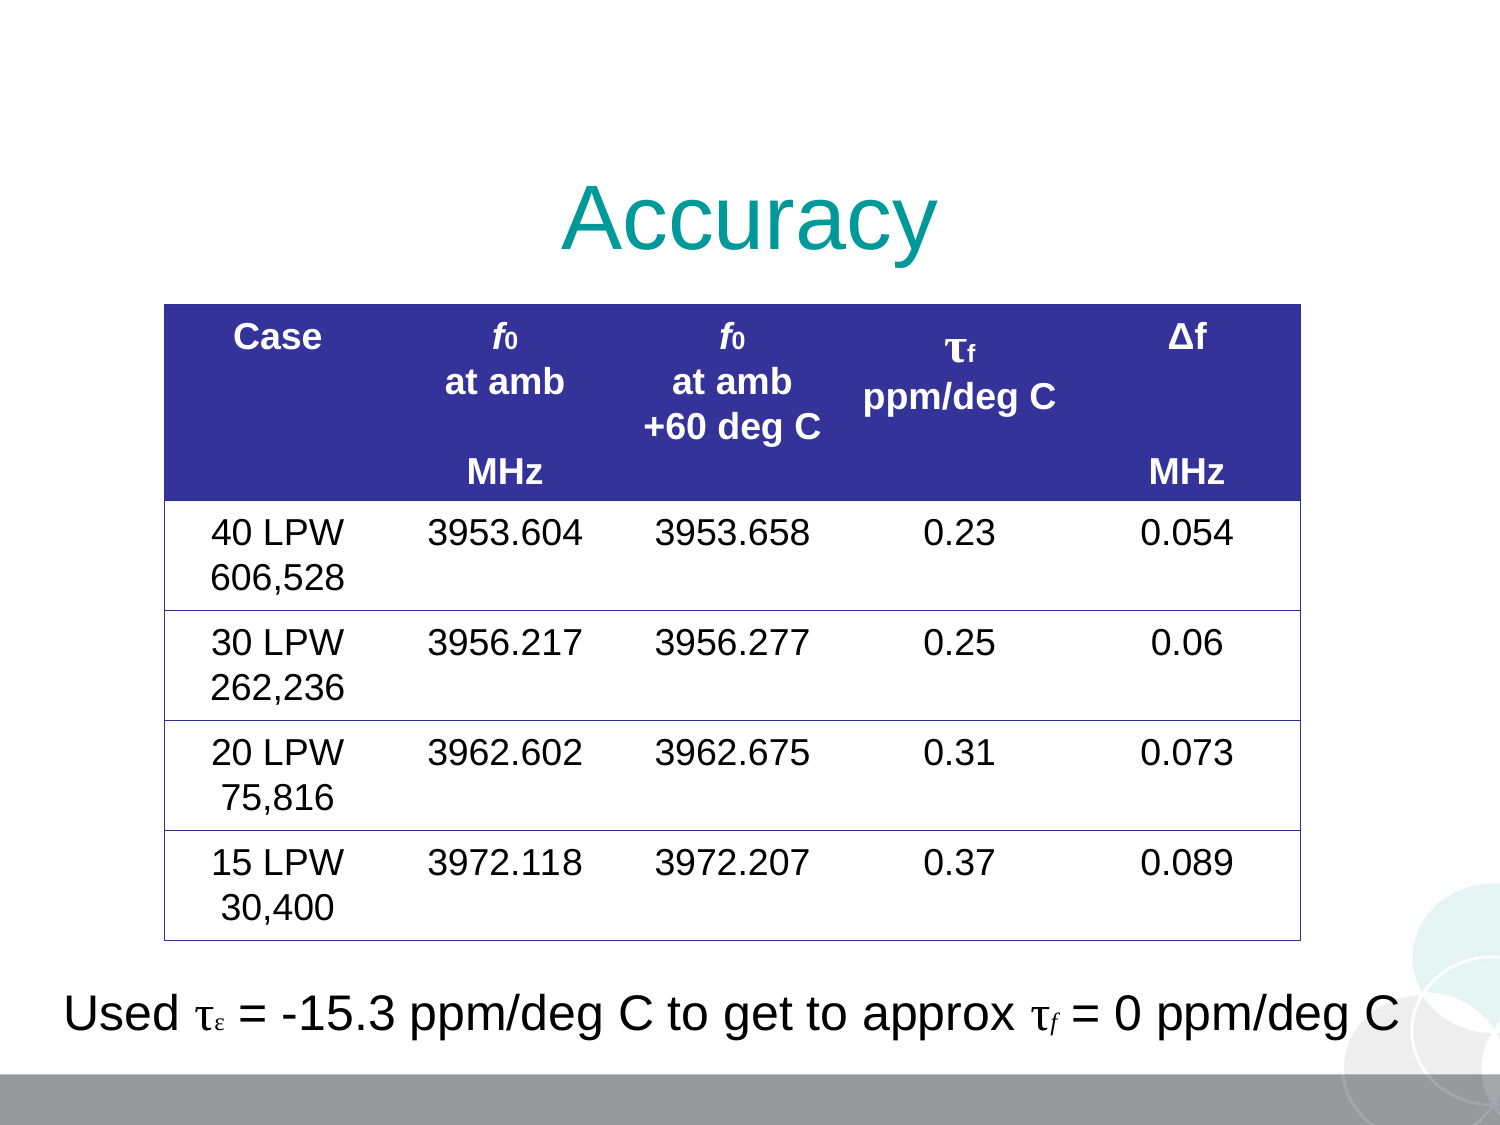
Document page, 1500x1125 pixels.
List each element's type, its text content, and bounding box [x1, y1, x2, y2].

table_cell 3956.277 [619, 611, 846, 720]
table_header f0 at amb +60 deg C [619, 305, 846, 500]
table_cell 0.054 [1073, 501, 1300, 610]
table_cell 0.06 [1073, 611, 1300, 720]
title Accuracy [62, 137, 1438, 288]
table_cell 3956.217 [391, 611, 619, 720]
table_header f0 at amb MHz [391, 305, 619, 500]
table_header τf ppm/deg C [846, 305, 1073, 500]
table_cell 30 LPW 262,236 [165, 611, 391, 720]
table_cell 0.23 [846, 501, 1073, 610]
table_cell 0.37 [846, 831, 1073, 940]
table_header Case [165, 305, 391, 500]
picture [0, 879, 1500, 1125]
table_cell 40 LPW 606,528 [165, 501, 391, 610]
table_cell 0.073 [1073, 721, 1300, 830]
table_cell 0.31 [846, 721, 1073, 830]
table_cell 3953.658 [619, 501, 846, 610]
table_cell 15 LPW 30,400 [165, 831, 391, 940]
table_cell 20 LPW 75,816 [165, 721, 391, 830]
text_box Used τε = -15.3 ppm/deg C to get to approx τf = 0 ppm/deg C [49, 972, 1416, 1049]
table_header Δf MHz [1073, 305, 1300, 500]
table_cell 0.25 [846, 611, 1073, 720]
table_cell 3972.207 [619, 831, 846, 940]
table_cell 3972.118 [391, 831, 619, 940]
table_cell 3962.602 [391, 721, 619, 830]
table_cell 0.089 [1073, 831, 1300, 940]
table_cell 3962.675 [619, 721, 846, 830]
table_cell 3953.604 [391, 501, 619, 610]
